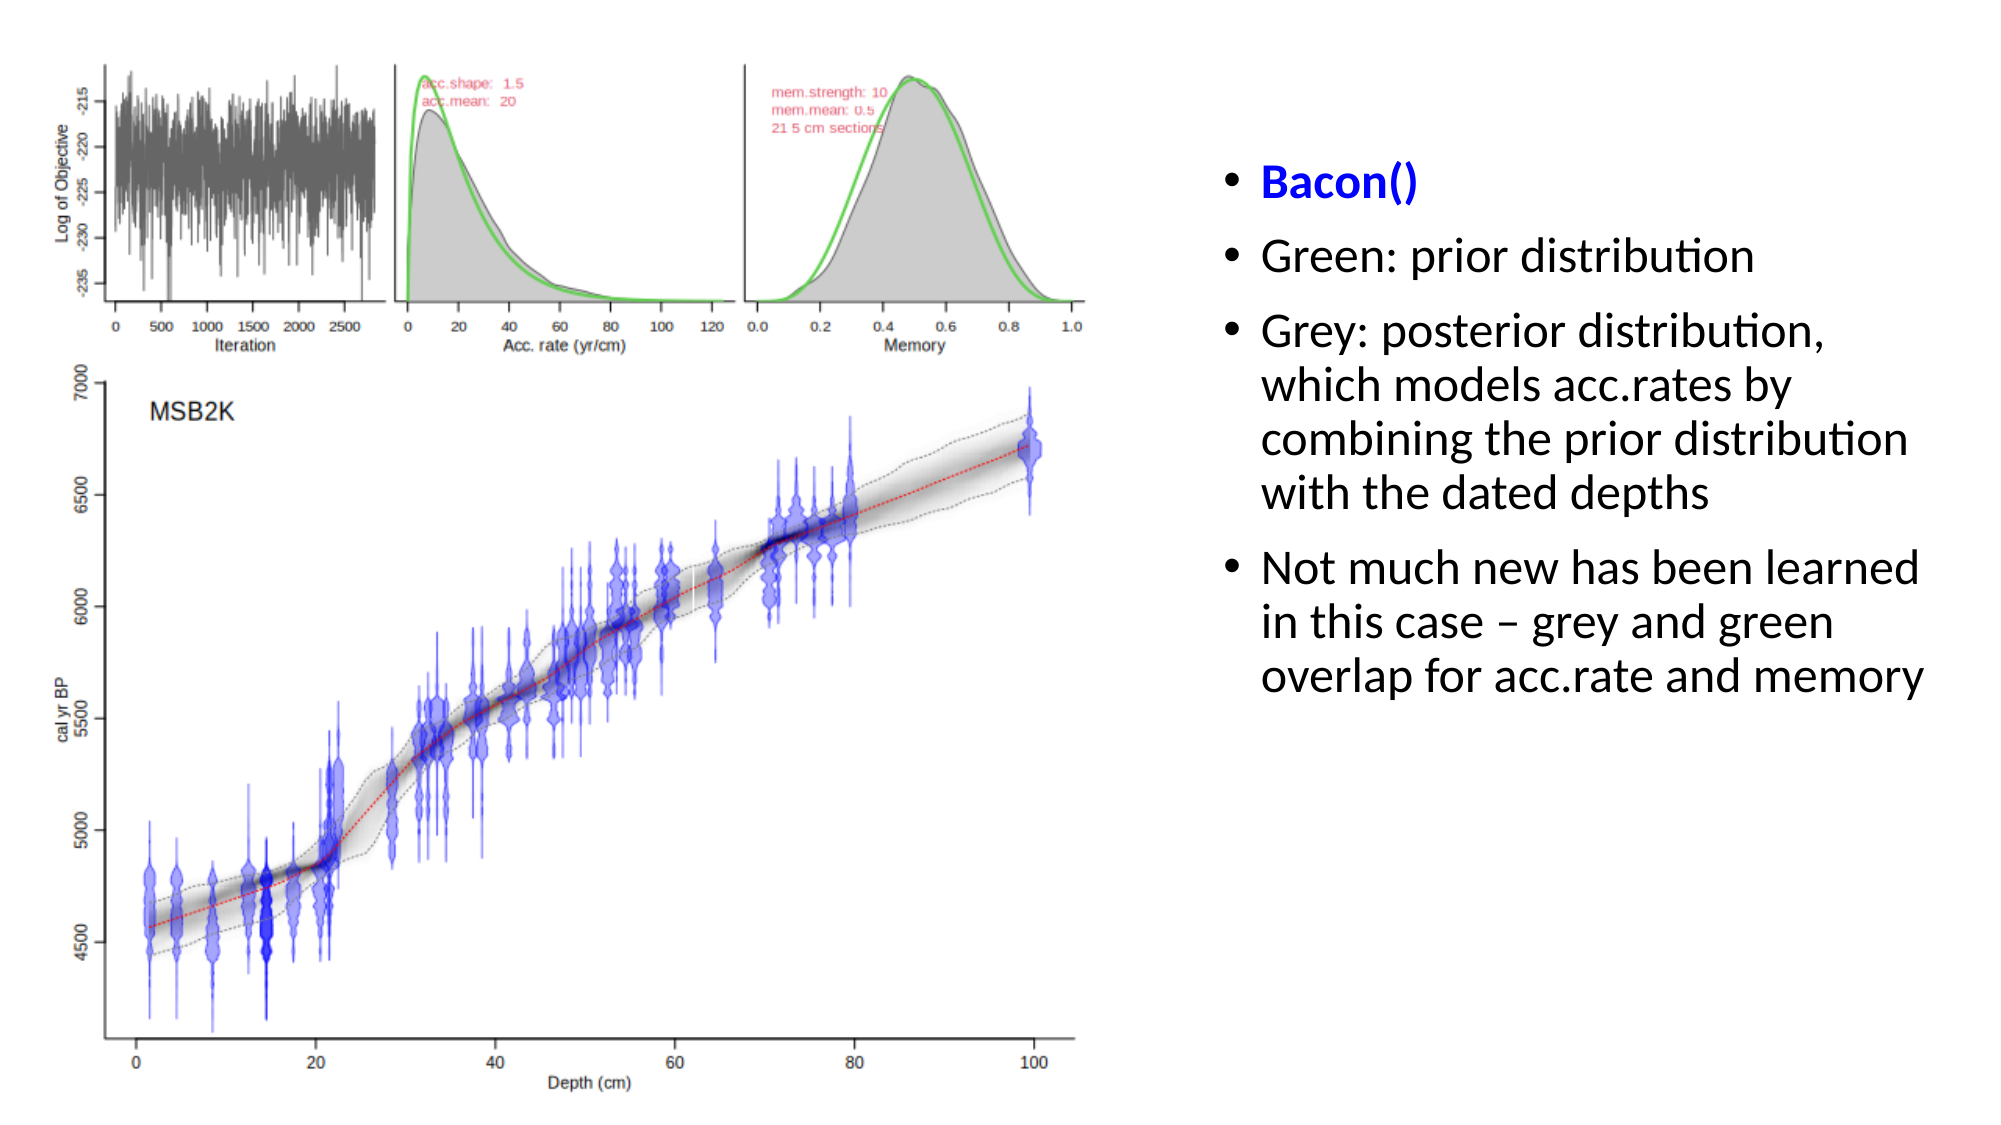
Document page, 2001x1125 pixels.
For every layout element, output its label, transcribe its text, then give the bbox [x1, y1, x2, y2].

picture [49, 58, 1093, 1097]
text_box Bacon() Green: prior distribution Grey: posterior distribution, which models acc.rates by combining the prior distribution with the dated depths Not much new has been learned in this case – grey and green overlap for acc.rate and memory [1208, 147, 1949, 1043]
